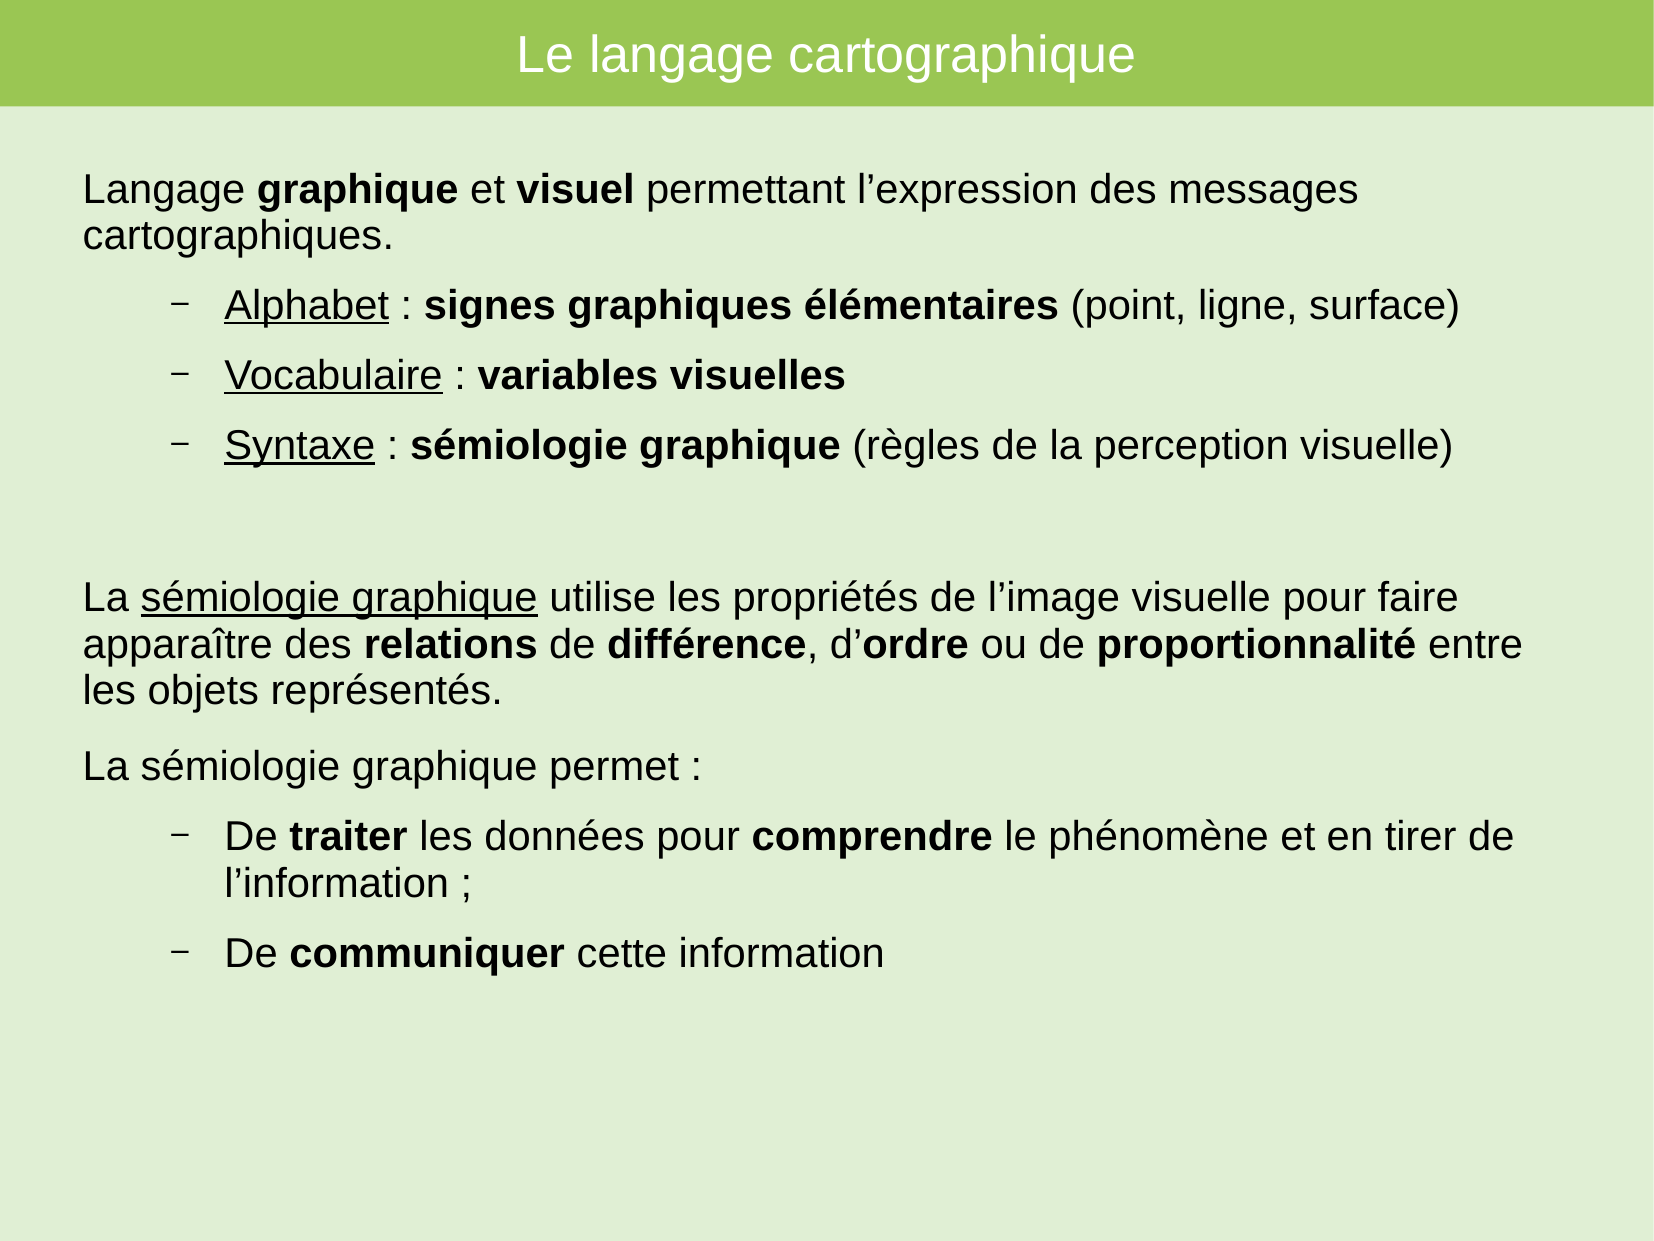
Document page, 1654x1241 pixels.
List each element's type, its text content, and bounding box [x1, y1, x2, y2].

title Le langage cartographique [82, 19, 1571, 89]
list Langage graphique et visuel permettant l’expression des messages cartographiques. Alphabet : signes graphiques élémentaires (point, ligne, surface) Vocabulaire : variables visuelles Syntaxe : sémiologie graphique (règles de la perception visuelle) La sémiologie graphique utilise les propriétés de l’image visuelle pour faire apparaître des relations de différence, d’ordre ou de proportionnalité entre les objets représentés. La sémiologie graphique permet : De traiter les données pour comprendre le phénomène et en tirer de l’information ; De communiquer cette information [82, 165, 1571, 1193]
